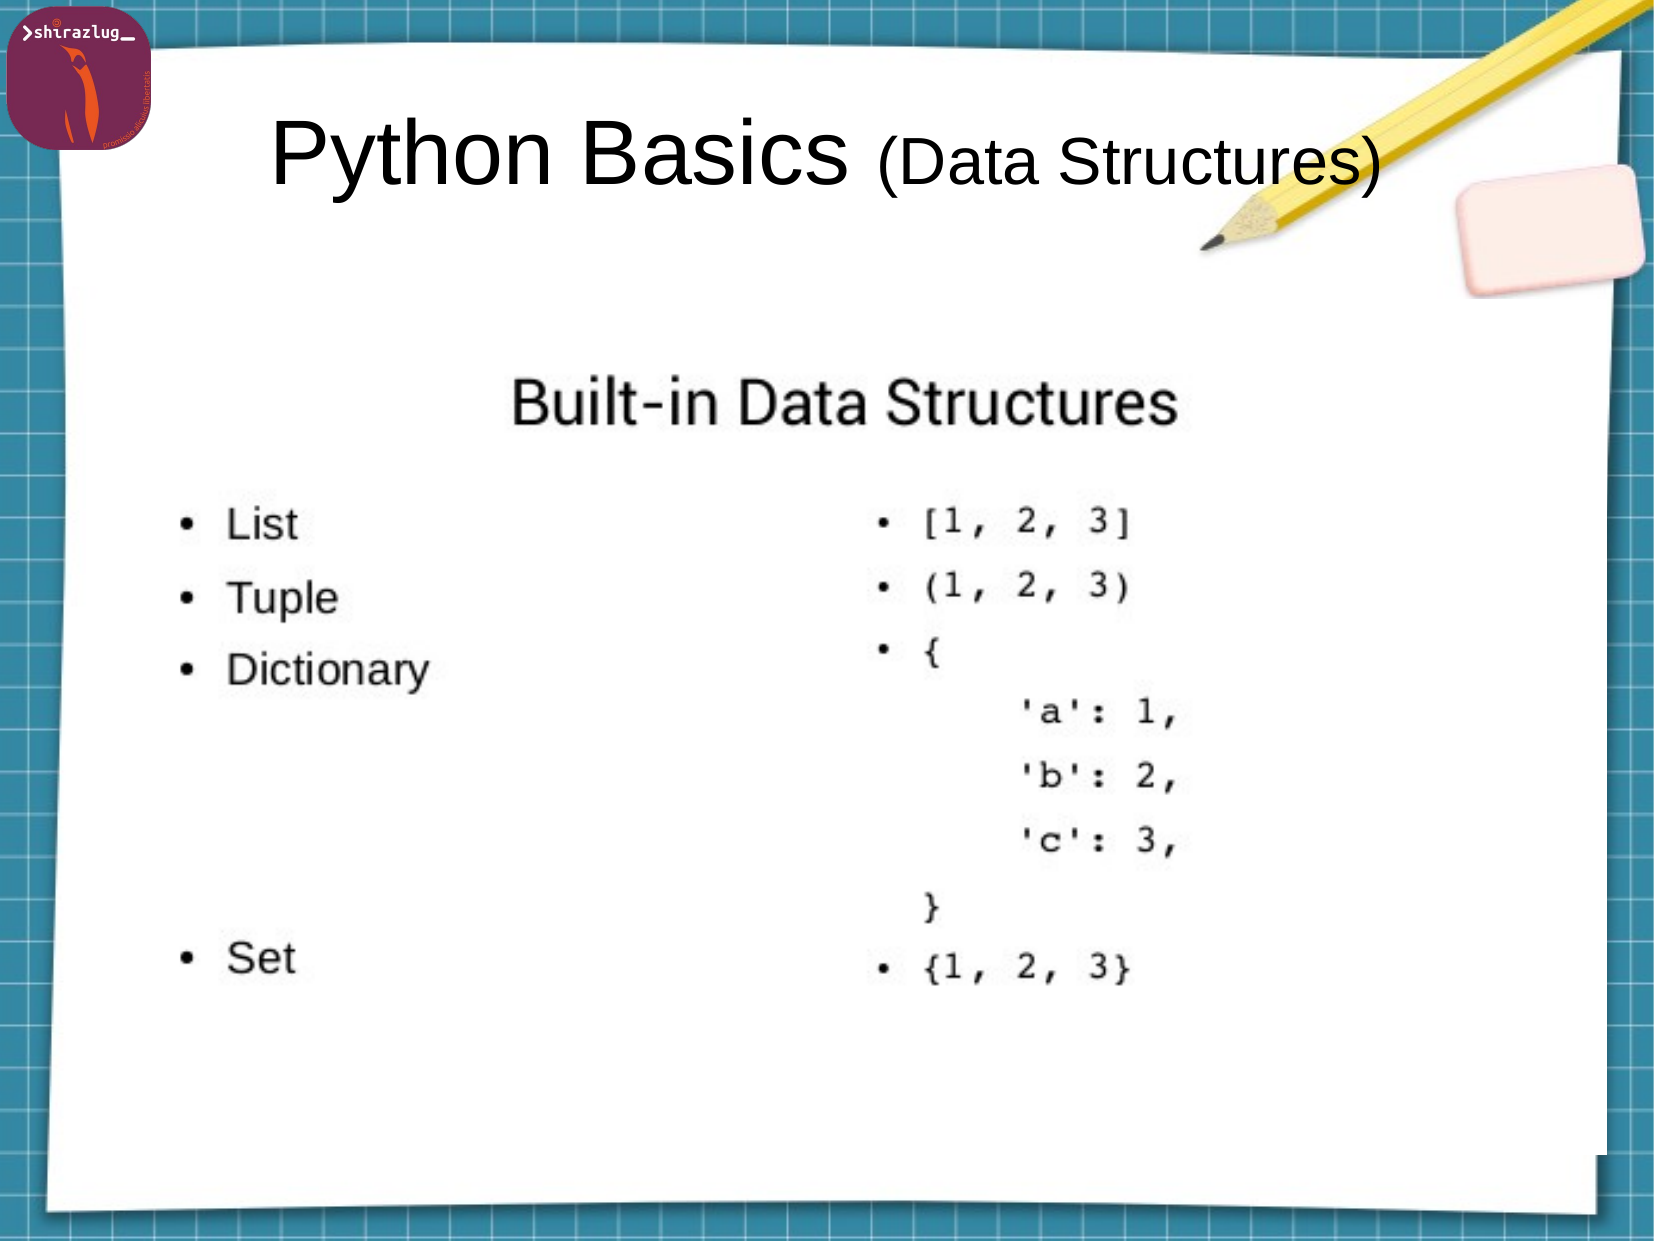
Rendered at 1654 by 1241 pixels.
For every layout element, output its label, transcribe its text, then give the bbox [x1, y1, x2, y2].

title Python Basics (Data Structures) [82, 49, 1571, 257]
picture [0, 0, 1654, 1241]
